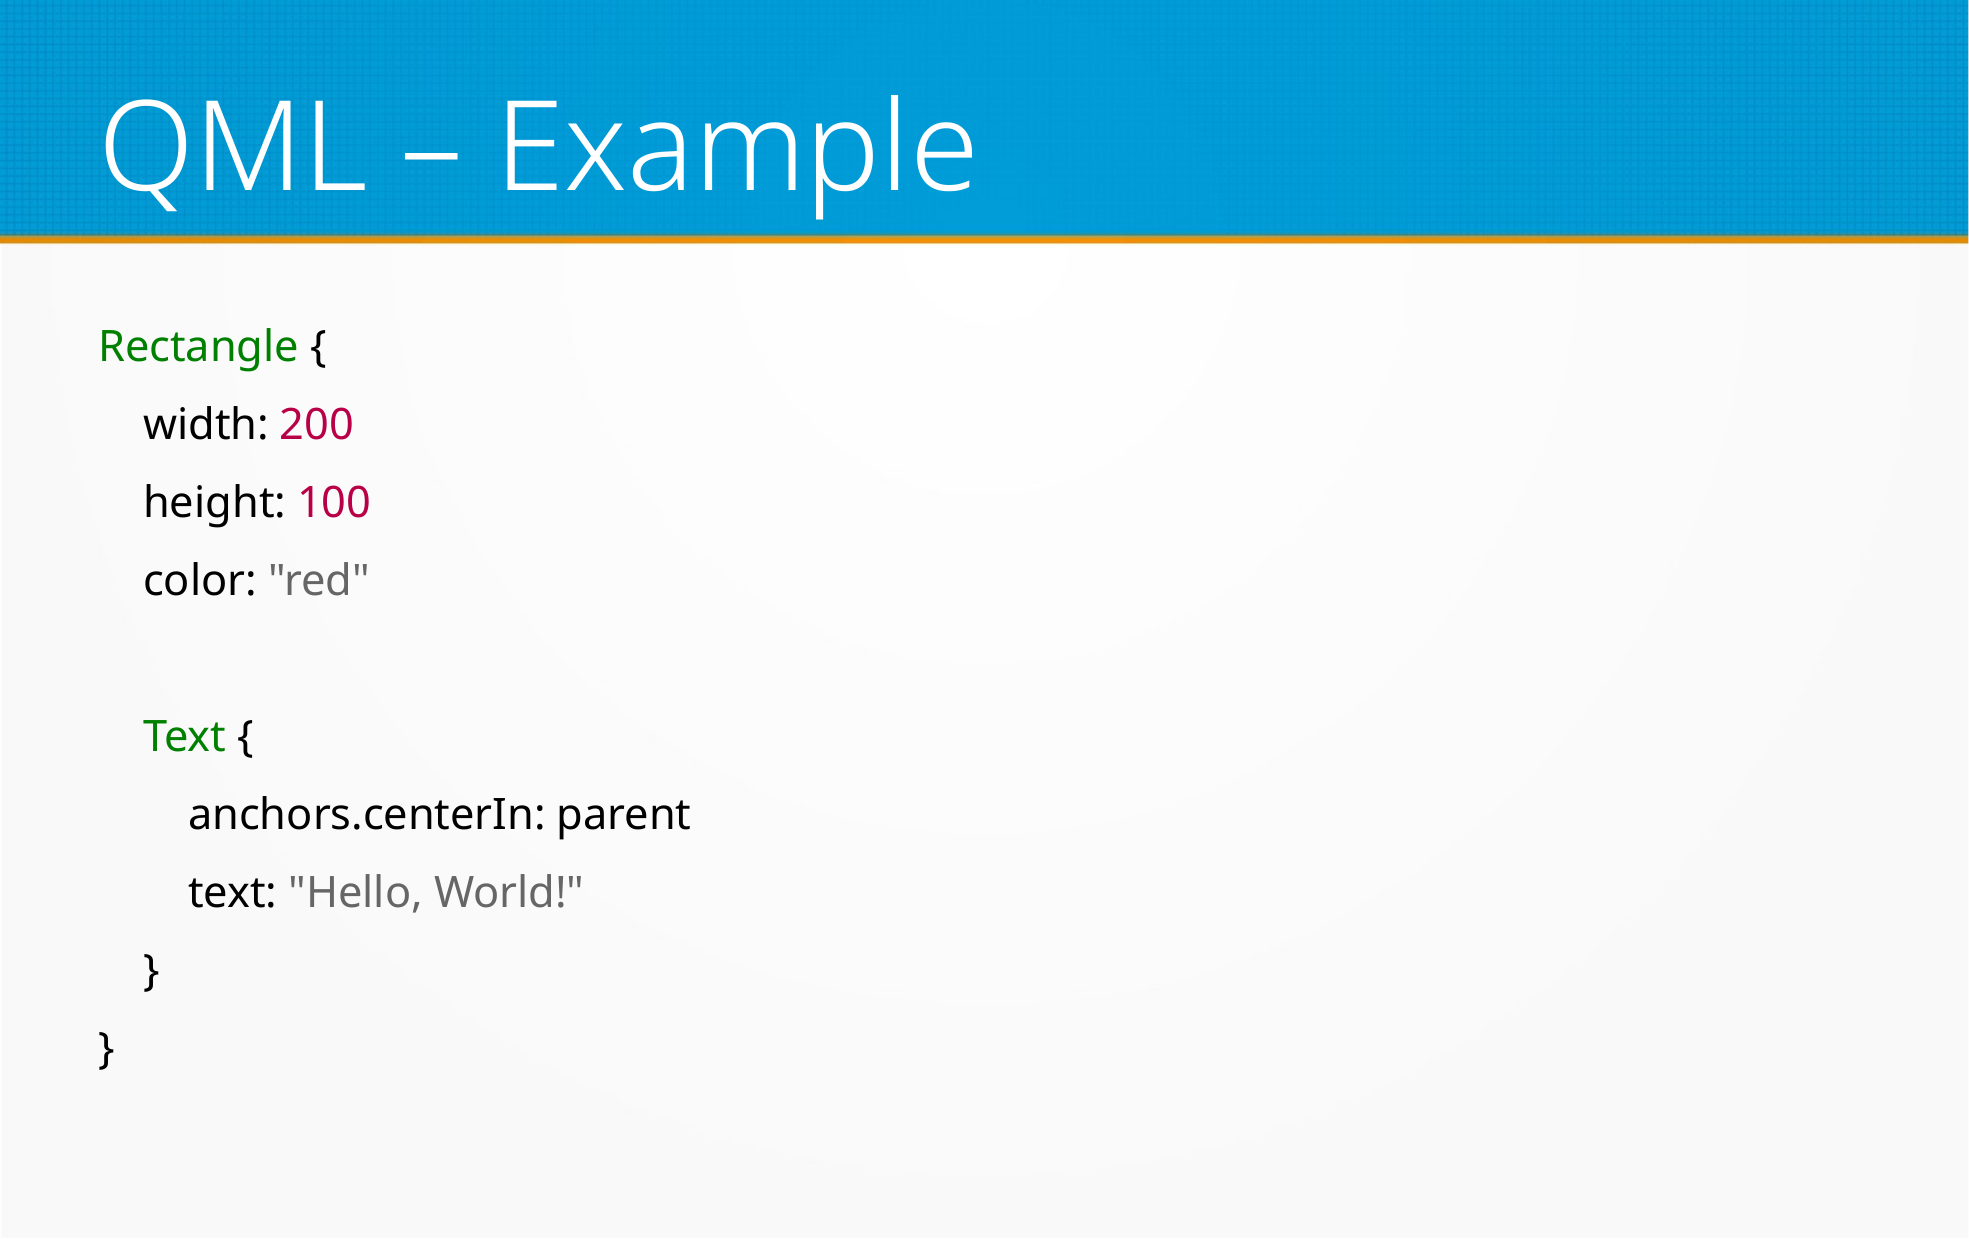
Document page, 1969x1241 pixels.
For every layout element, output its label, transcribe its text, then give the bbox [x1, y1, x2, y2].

list Rectangle { width: 200 height: 100 color: "red" Text { anchors.centerIn: parent text: "Hello, World!" } } [98, 315, 1861, 1081]
picture [0, 233, 1969, 1241]
title QML – Example [98, 19, 1870, 227]
